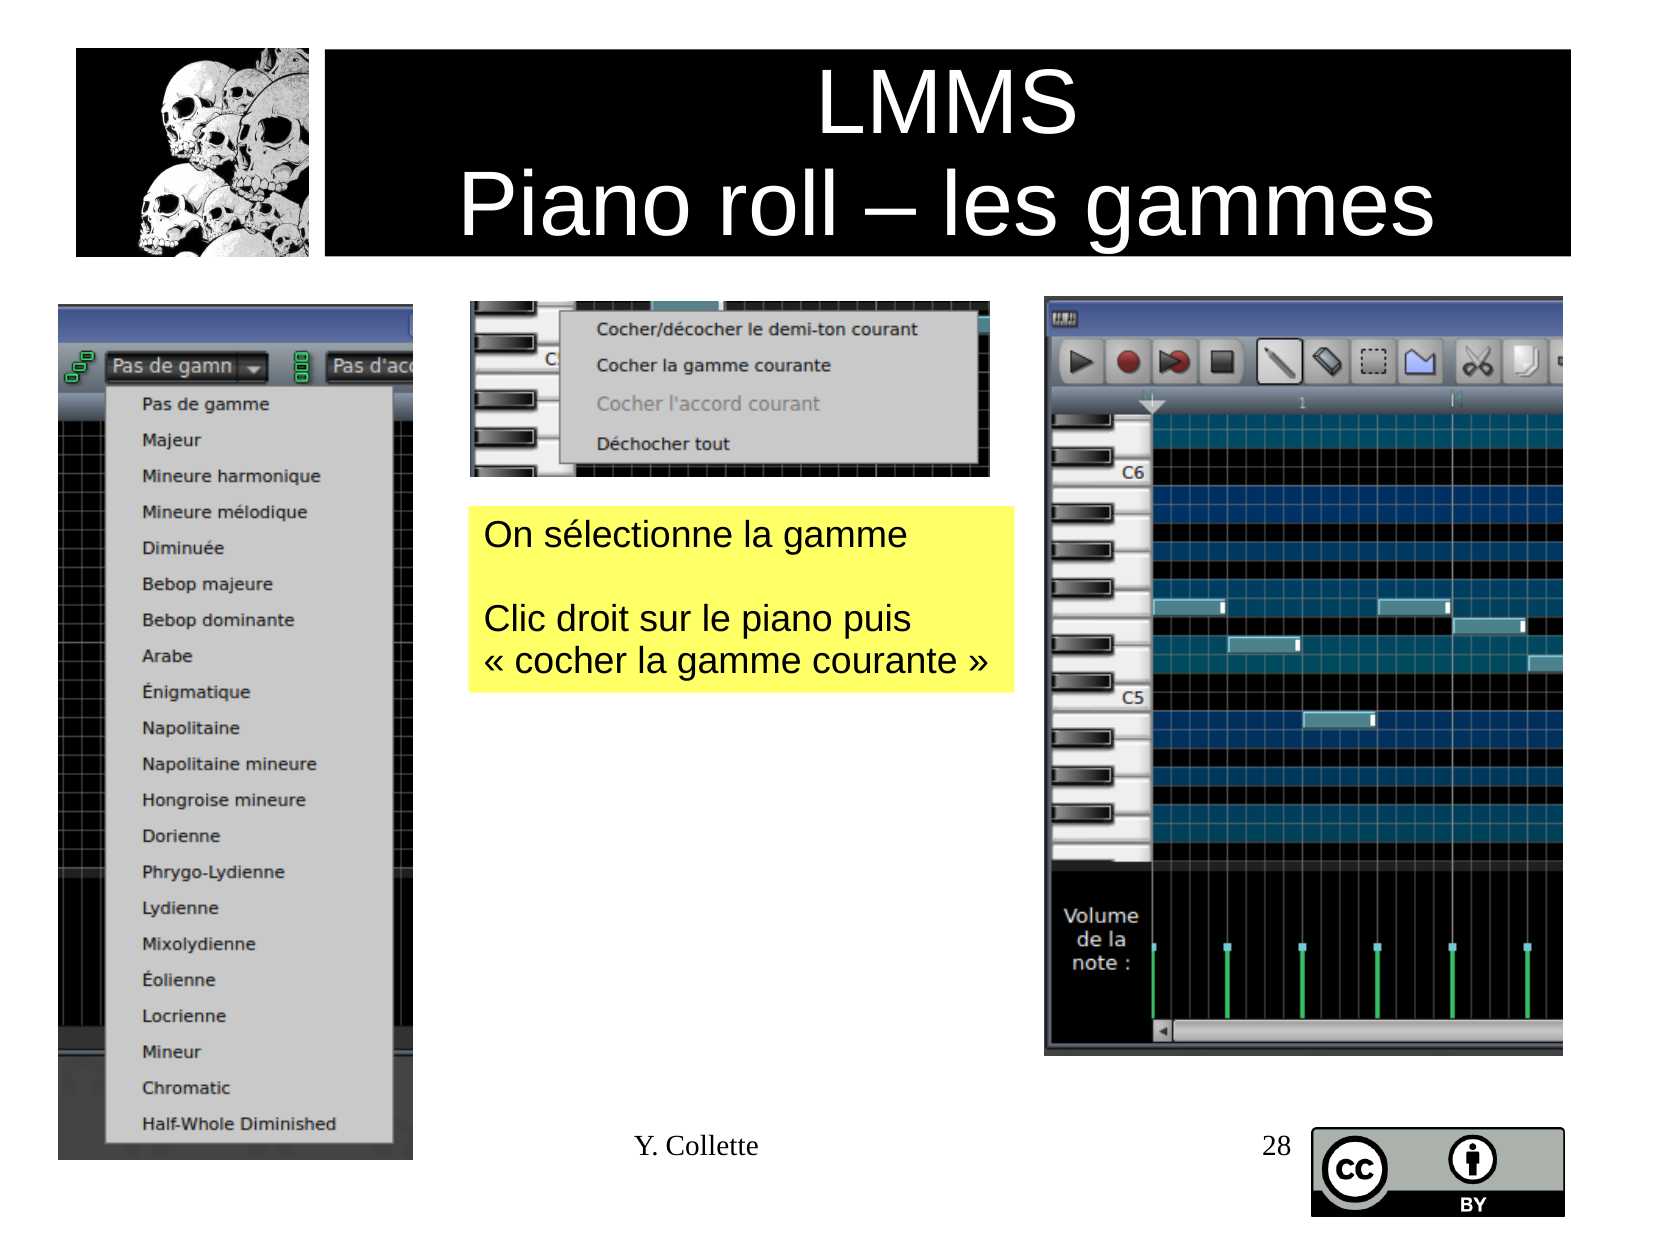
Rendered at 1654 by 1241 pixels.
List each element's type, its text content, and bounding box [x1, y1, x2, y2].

picture [58, 304, 413, 1160]
picture [76, 48, 309, 257]
picture [1044, 296, 1563, 1056]
picture [1311, 1127, 1565, 1217]
text_box On sélectionne la gamme Clic droit sur le piano puis « cocher la gamme courante » [468, 506, 1015, 693]
picture [470, 301, 990, 477]
title LMMS Piano roll – les gammes [324, 49, 1571, 257]
